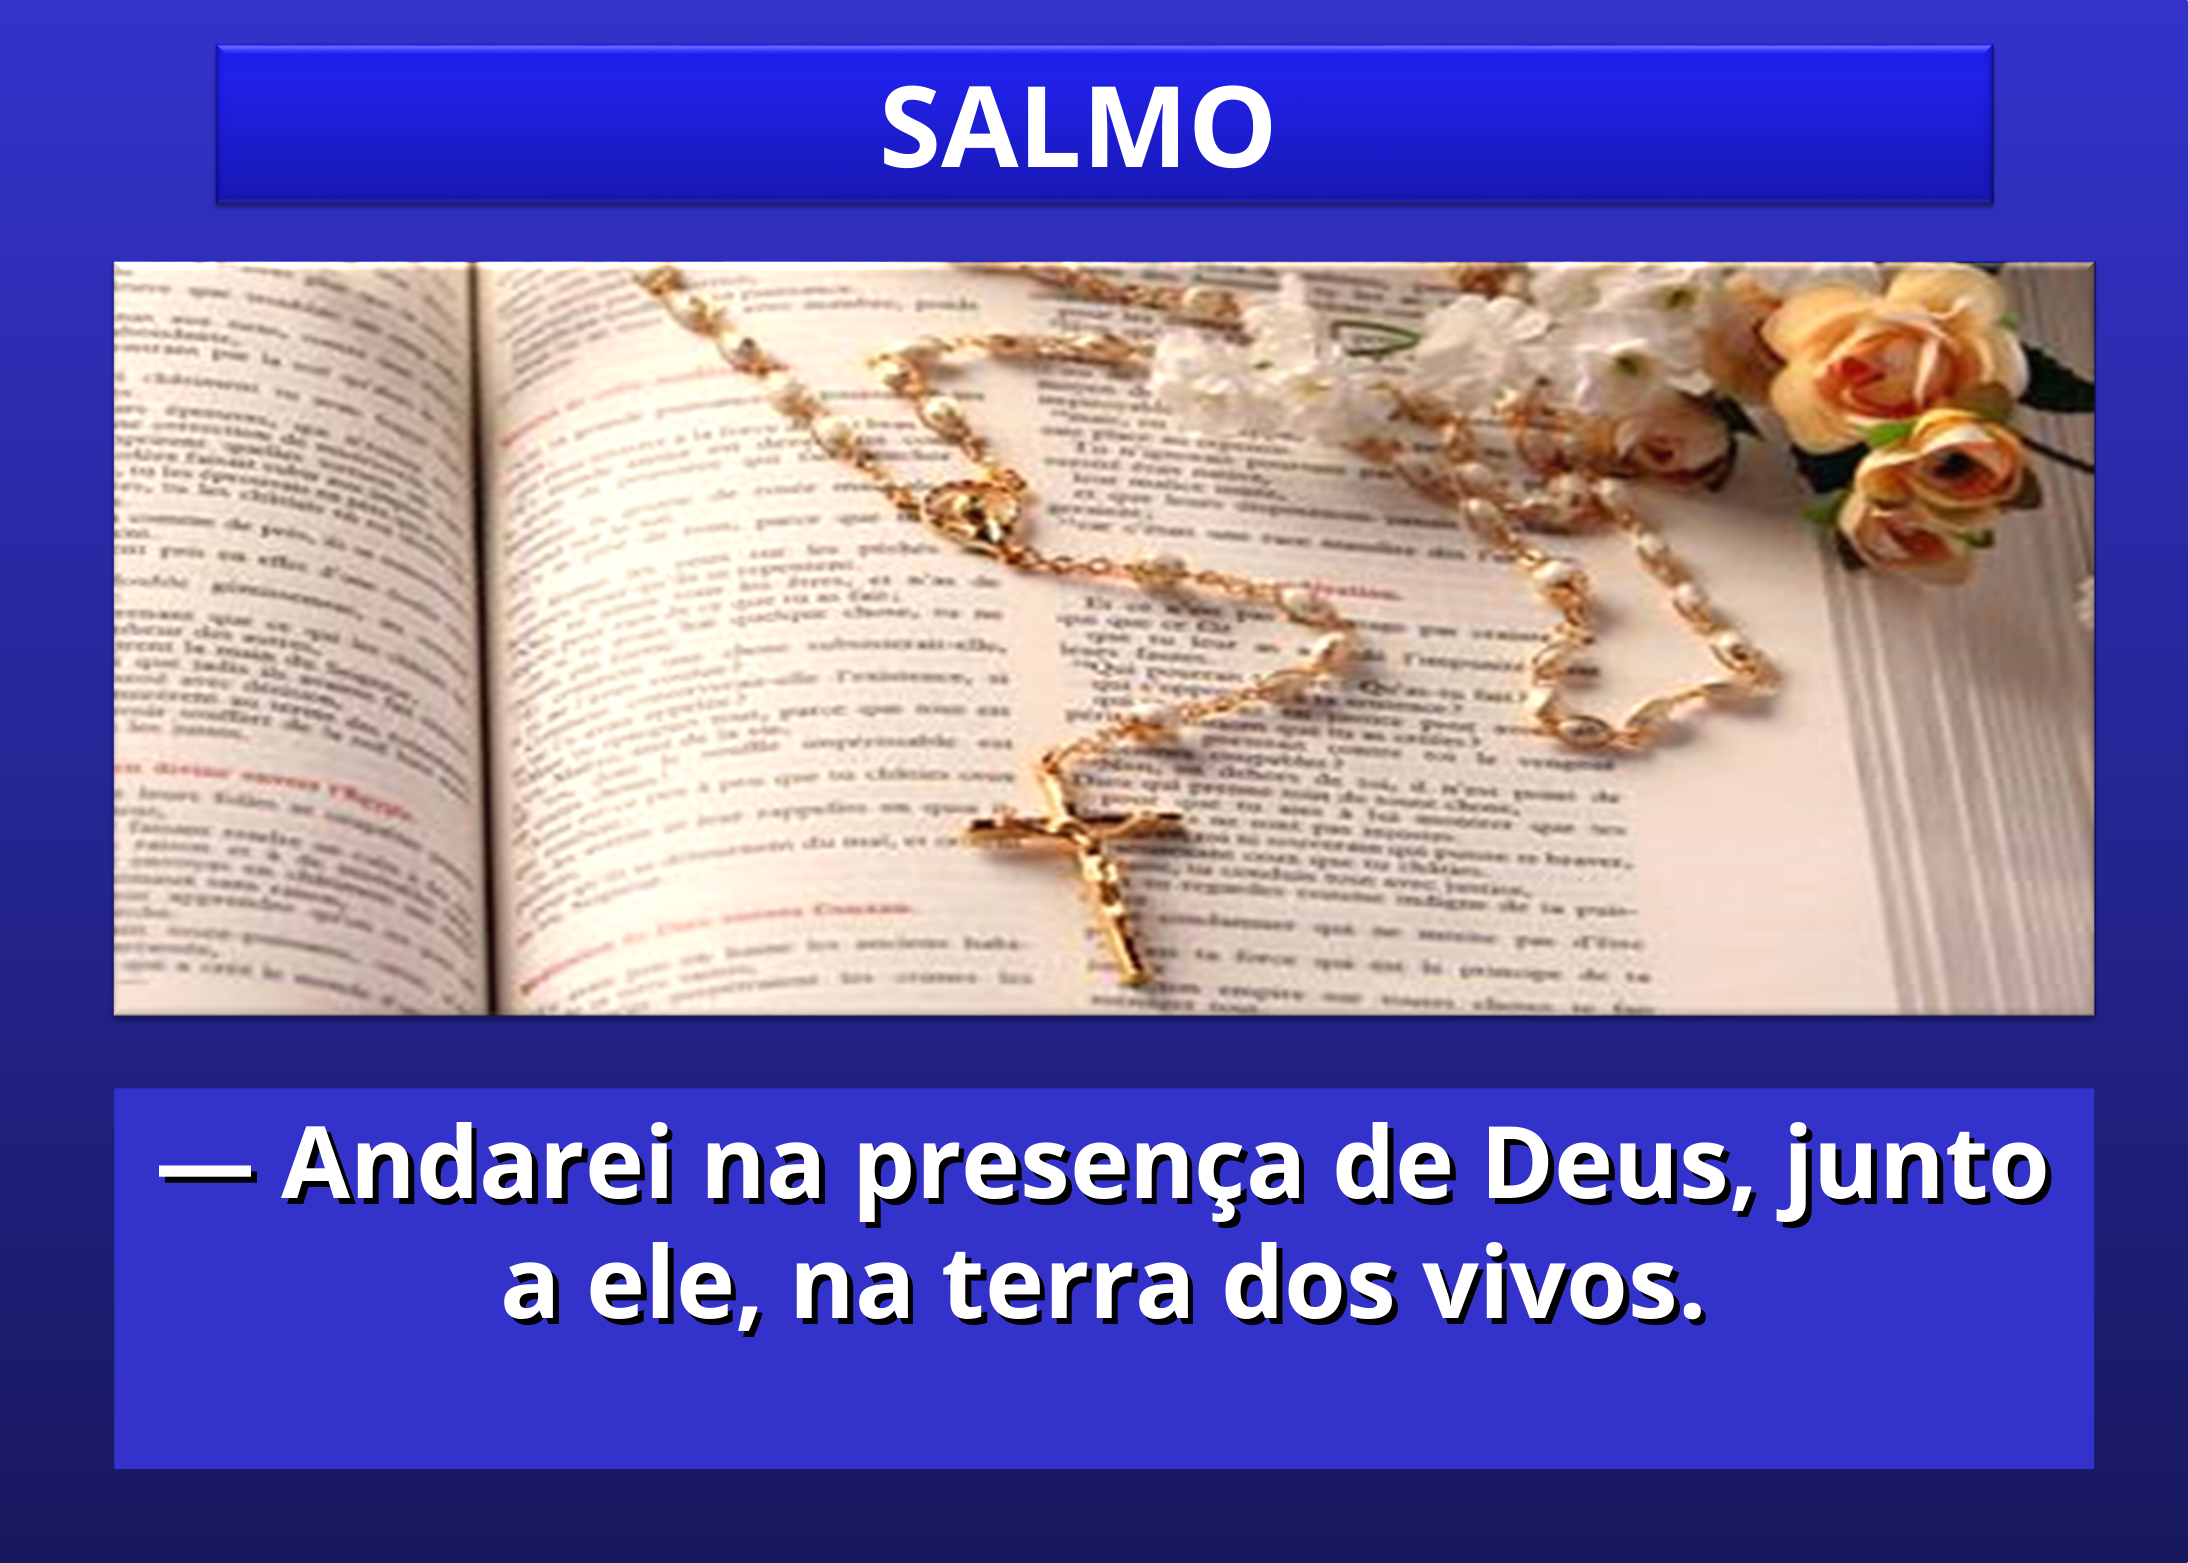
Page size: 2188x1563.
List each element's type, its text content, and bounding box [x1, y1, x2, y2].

text_box — Andarei na presença de Deus, junto a ele, na terra dos vivos. [114, 1088, 2095, 1469]
picture [104, 16, 2104, 1029]
text_box SALMO [216, 44, 1993, 201]
